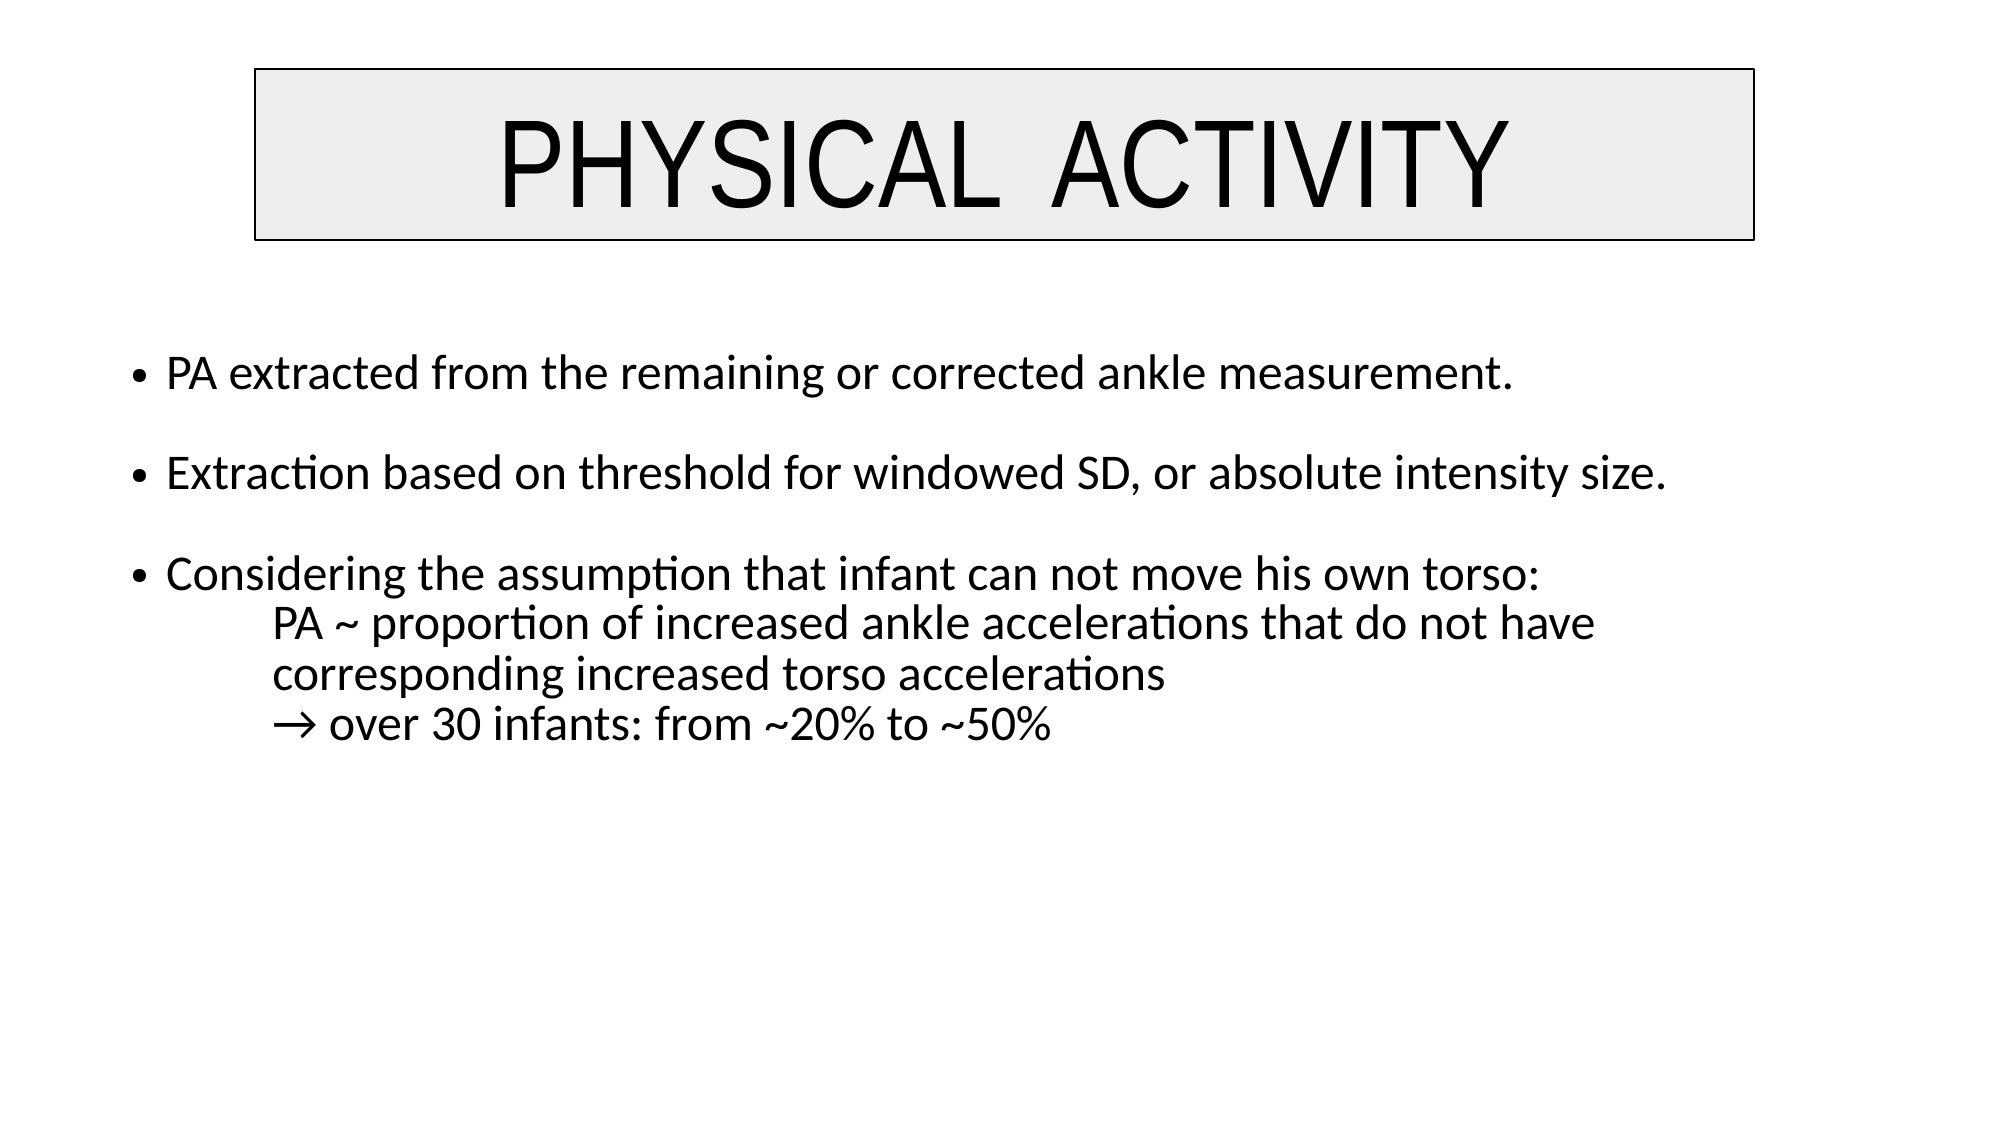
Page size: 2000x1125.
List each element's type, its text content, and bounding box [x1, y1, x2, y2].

text_box PHYSICAL ACTIVITY [254, 69, 1755, 240]
text_box PA extracted from the remaining or corrected ankle measurement. Extraction based on threshold for windowed SD, or absolute intensity size. Considering the assumption that infant can not move his own torso: PA ~ proportion of increased ankle accelerations that do not have corresponding increased torso accelerations → over 30 infants: from ~20% to ~50% [45, 345, 1741, 1096]
